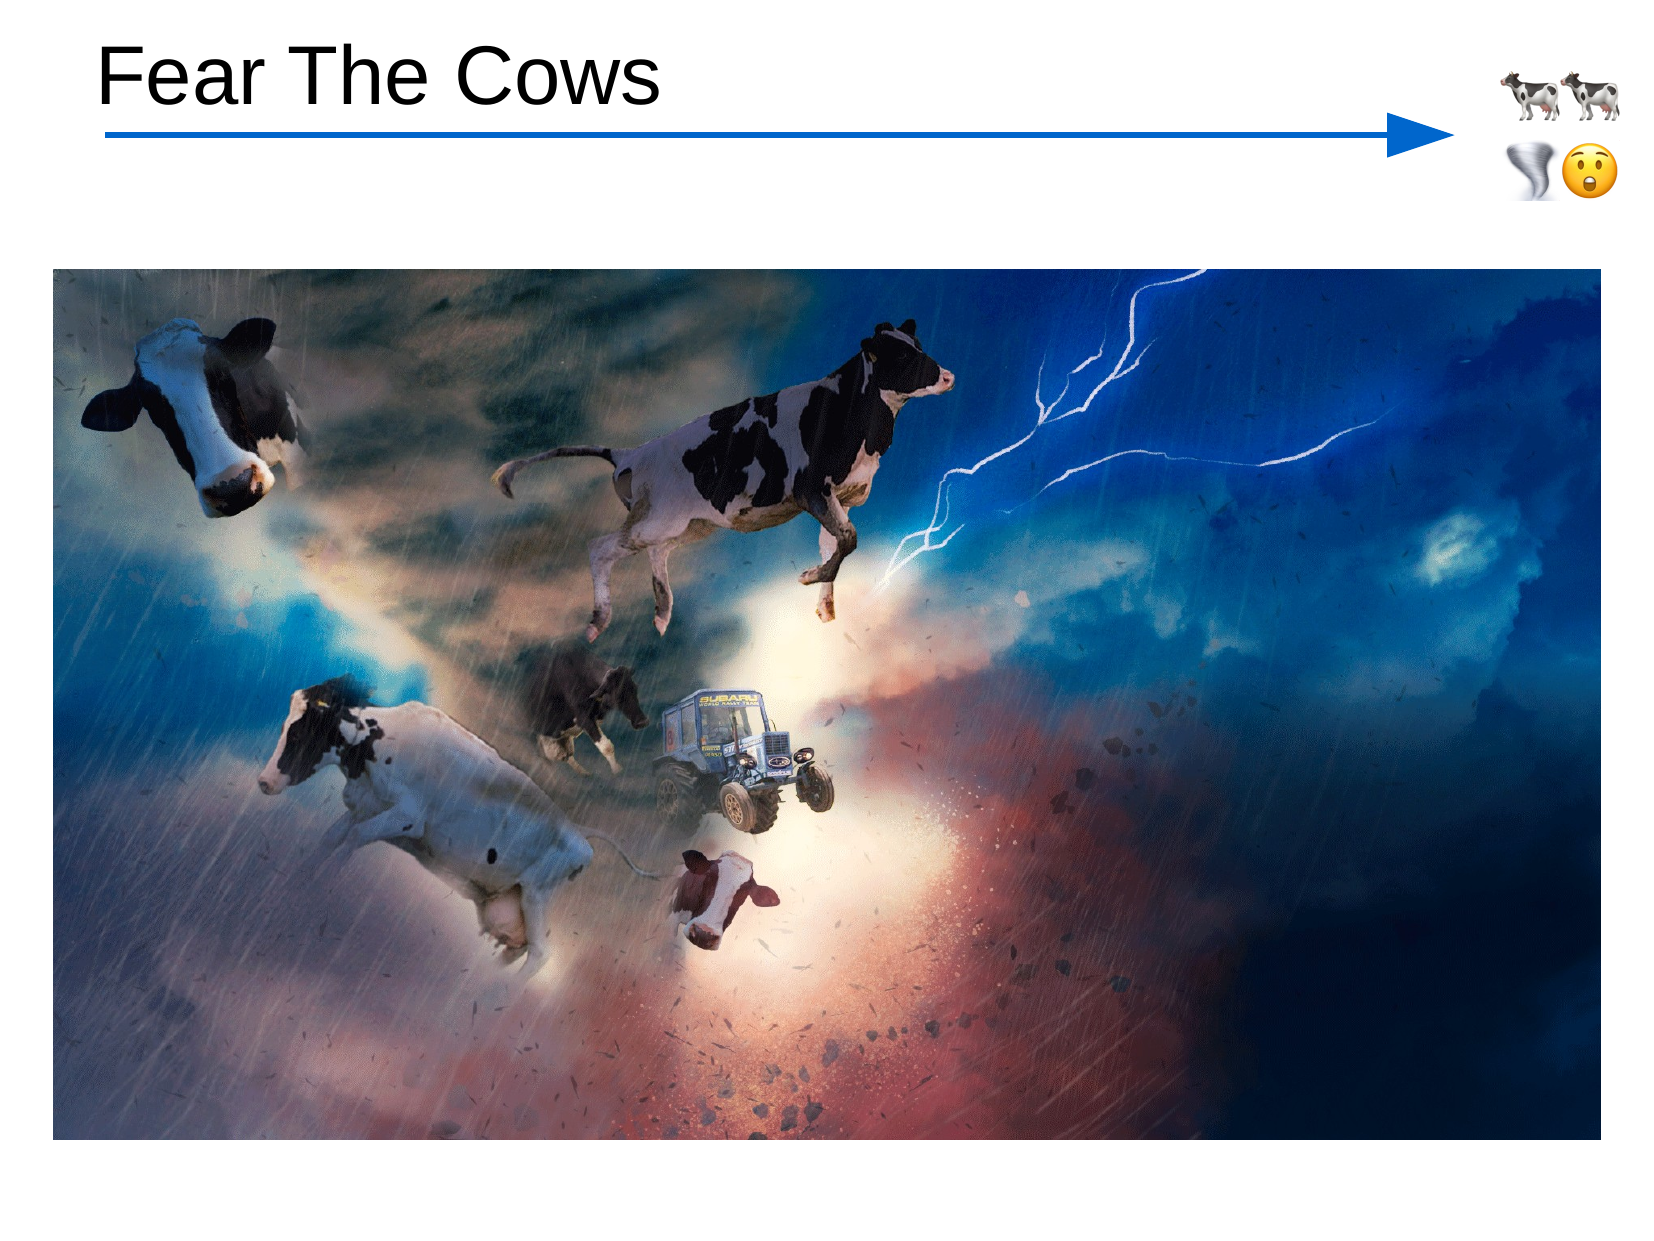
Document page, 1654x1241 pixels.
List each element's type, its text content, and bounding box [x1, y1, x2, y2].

picture [1499, 63, 1620, 124]
text_box Fear The Cows [63, 5, 1380, 240]
picture [1499, 140, 1620, 201]
picture [53, 269, 1601, 1141]
